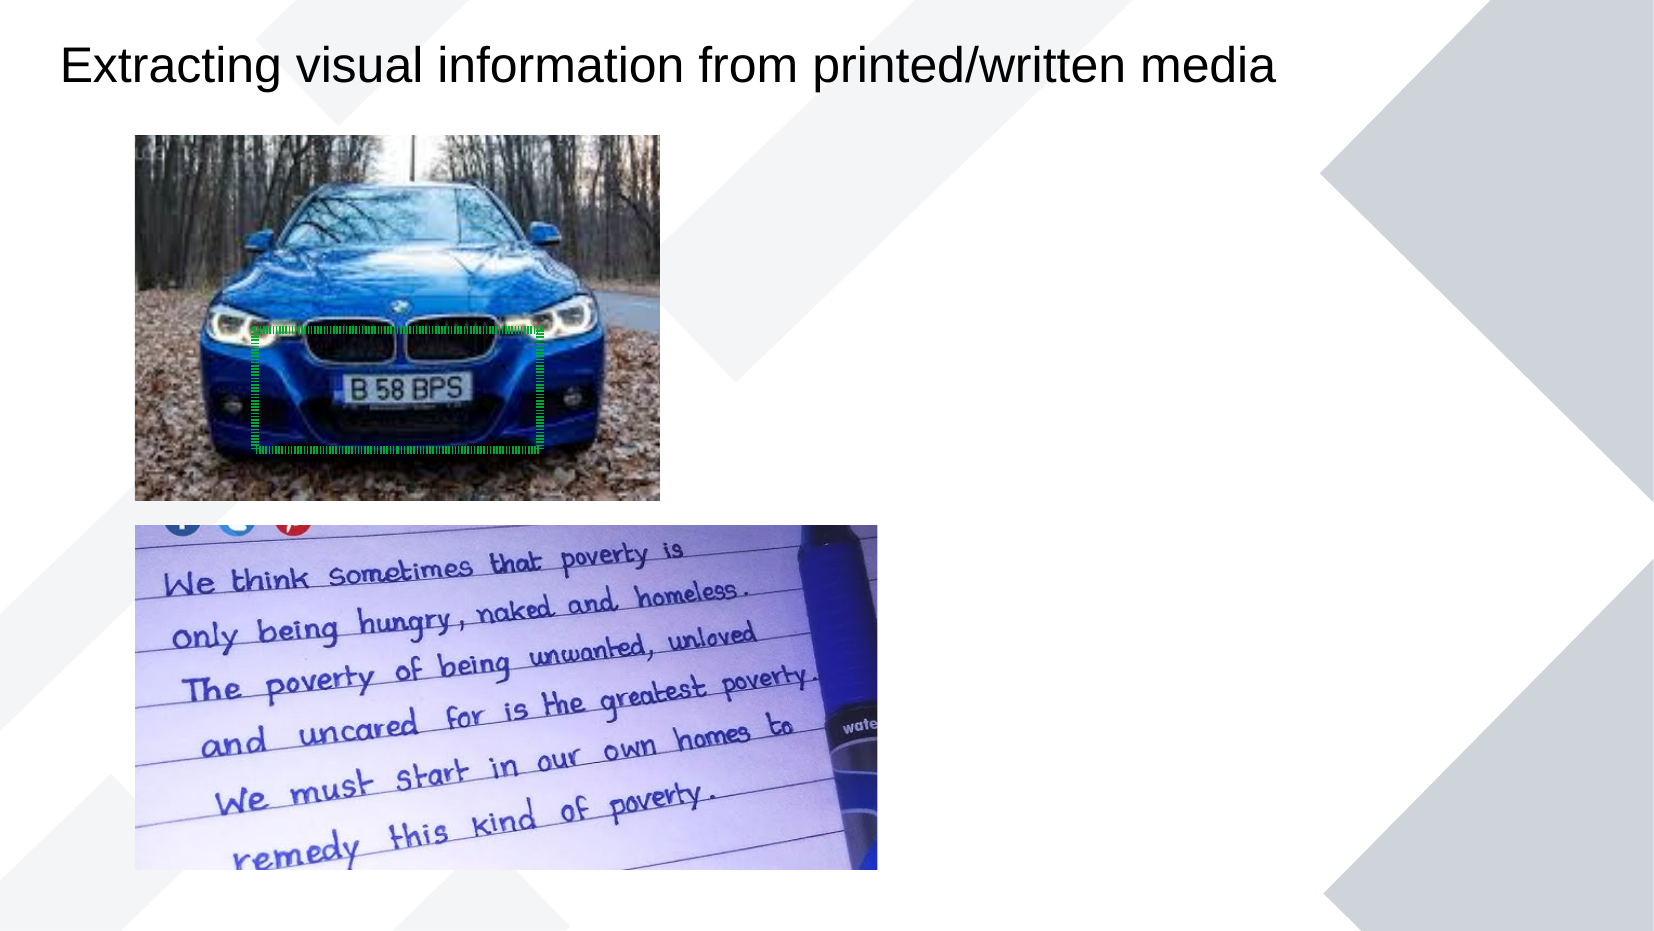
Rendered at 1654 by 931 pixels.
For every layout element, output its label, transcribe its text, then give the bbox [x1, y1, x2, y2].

text_box Extracting visual information from printed/written media [45, 30, 1590, 157]
text_box [255, 330, 541, 451]
picture [134, 135, 661, 501]
picture [135, 525, 878, 871]
